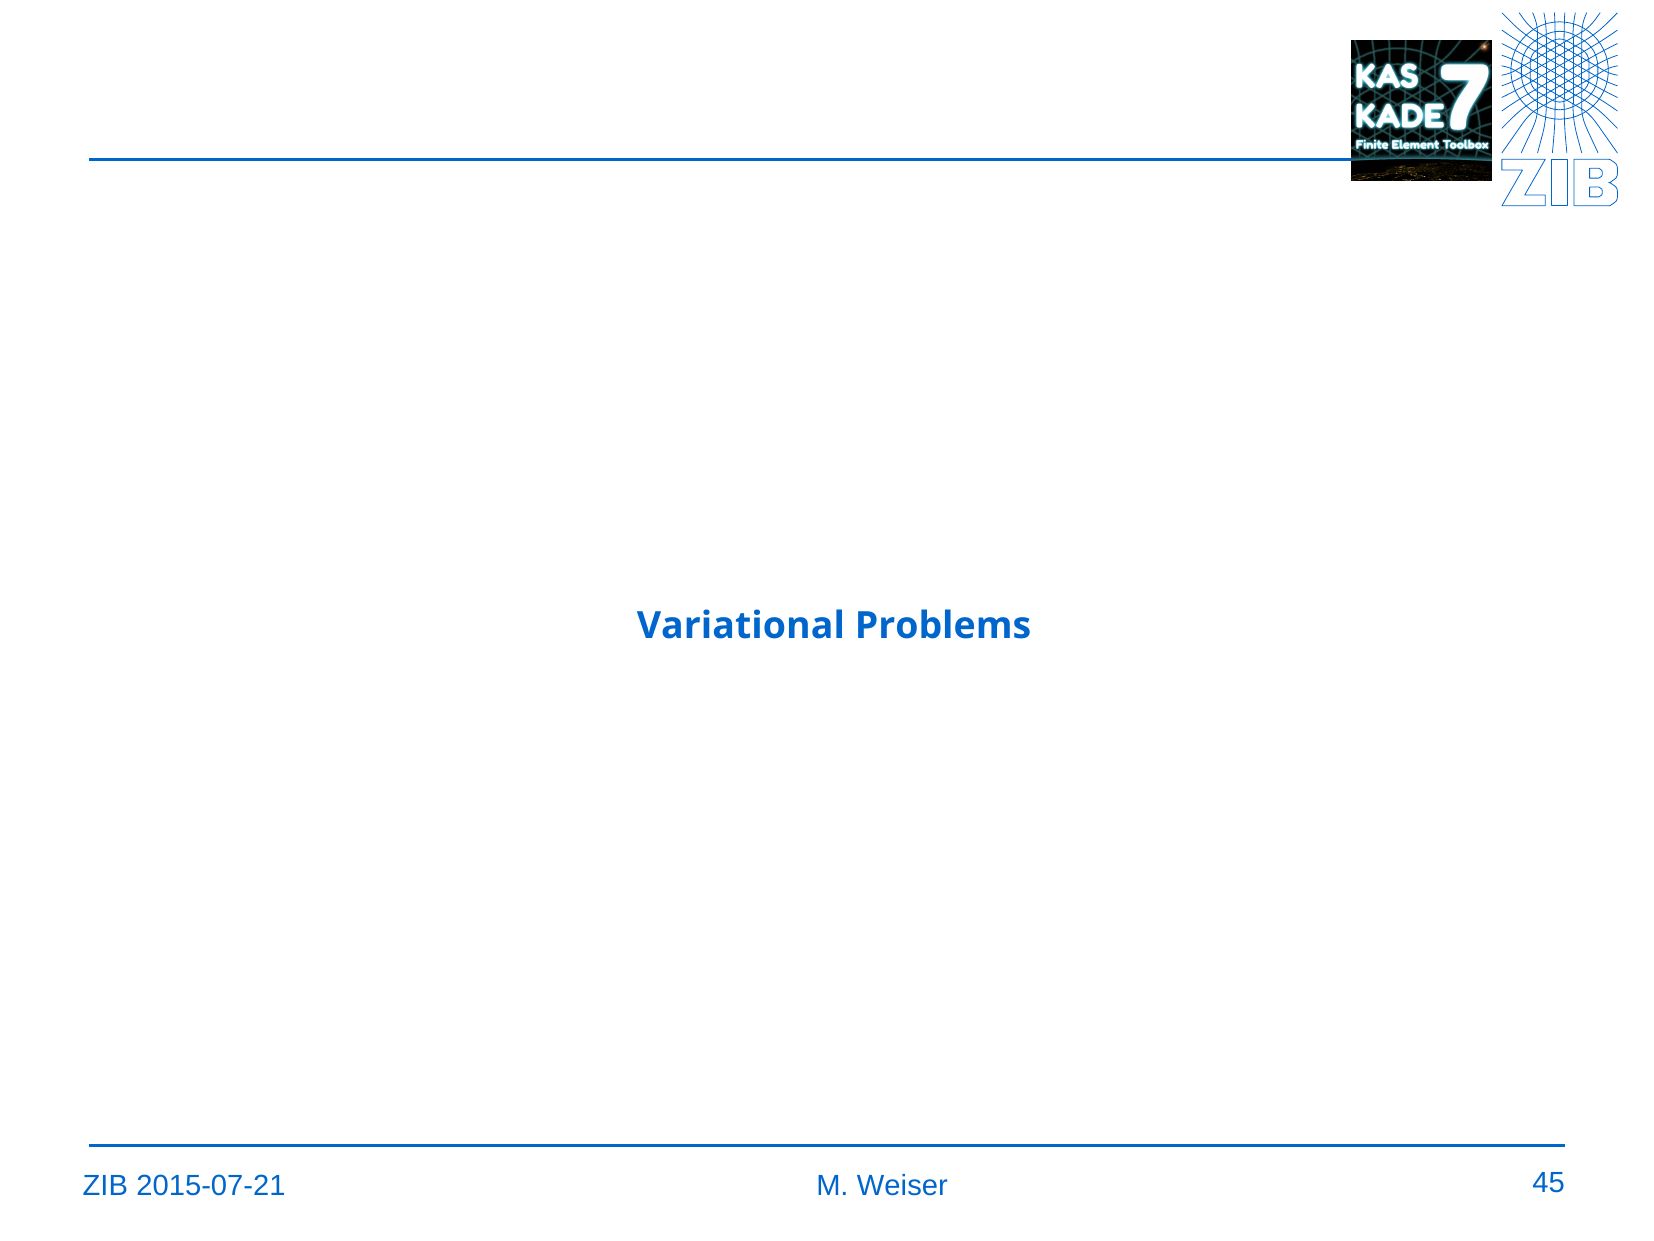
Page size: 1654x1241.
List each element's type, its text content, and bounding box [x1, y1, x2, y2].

picture [1351, 40, 1492, 181]
text_box Variational Problems [622, 590, 1031, 650]
